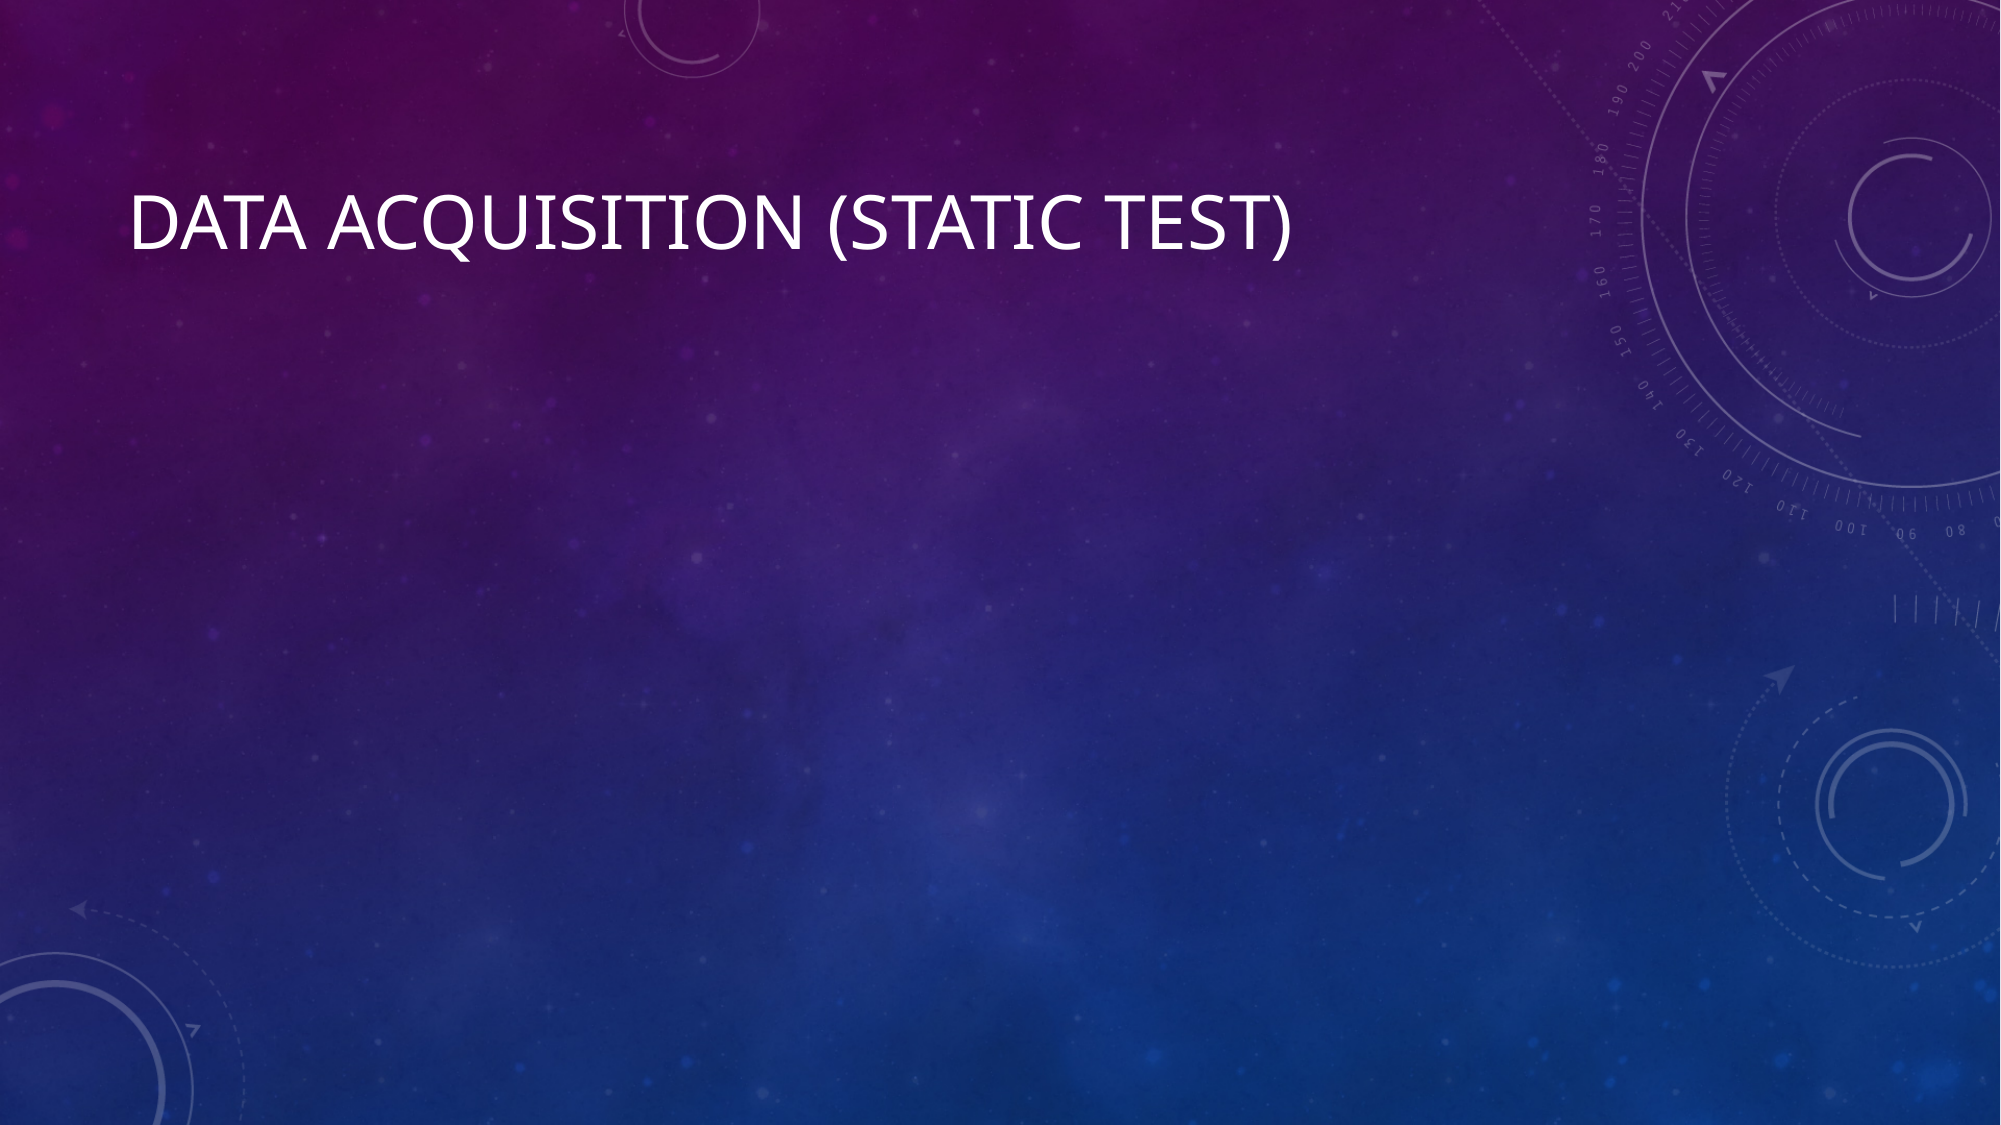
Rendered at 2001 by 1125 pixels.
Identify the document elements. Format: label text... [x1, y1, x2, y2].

title Data acquisition (Static test) [112, 99, 1775, 339]
